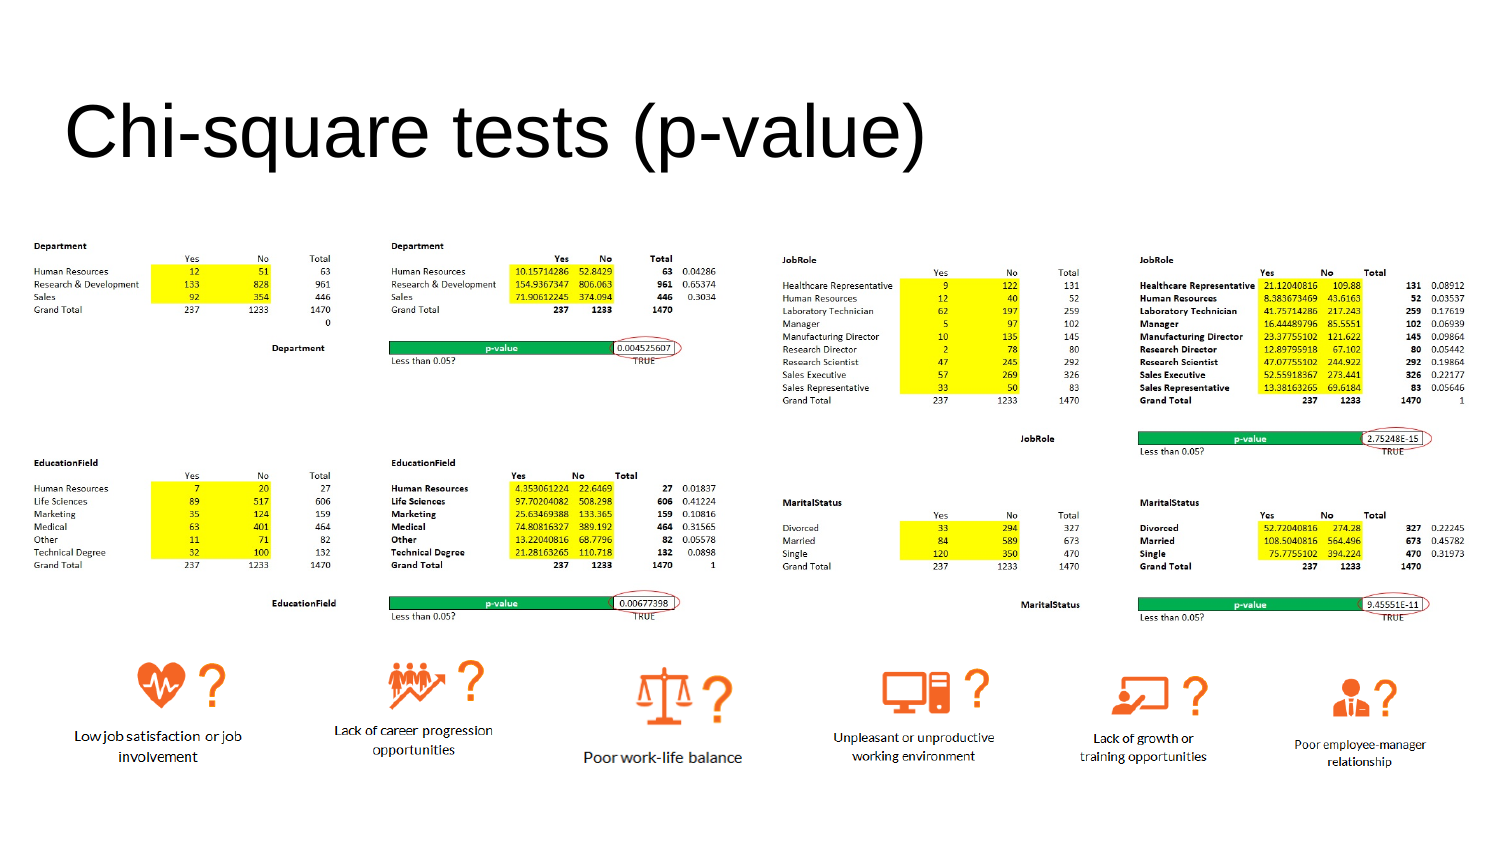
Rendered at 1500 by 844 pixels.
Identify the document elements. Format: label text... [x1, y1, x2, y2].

picture [66, 648, 248, 779]
picture [578, 662, 748, 769]
picture [1293, 669, 1428, 779]
title Chi-square tests (p-value) [49, 67, 1494, 173]
picture [328, 648, 498, 768]
picture [828, 661, 998, 770]
picture [24, 229, 1475, 642]
picture [1077, 671, 1213, 769]
